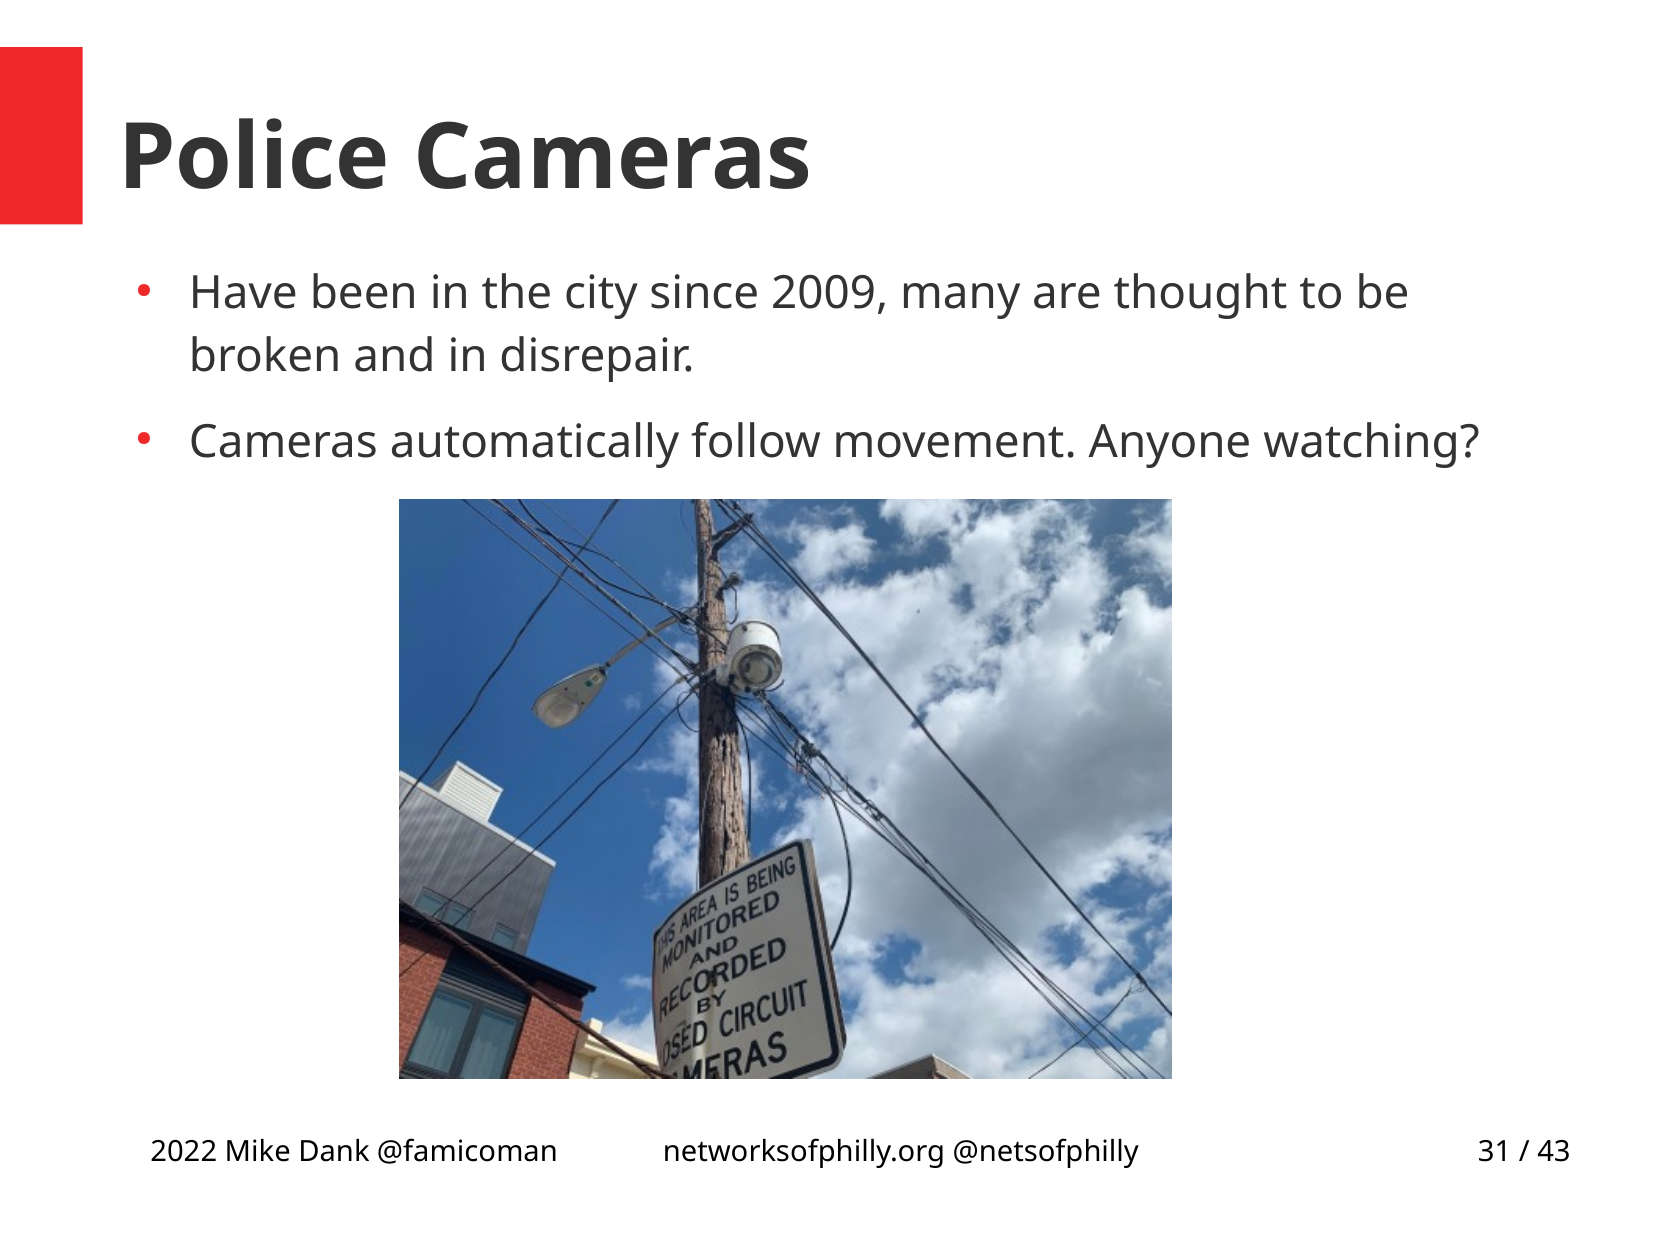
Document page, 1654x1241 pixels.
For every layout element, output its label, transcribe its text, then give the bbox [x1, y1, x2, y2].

picture [399, 499, 1172, 1079]
title Police Cameras [118, 49, 1571, 257]
list Have been in the city since 2009, many are thought to be broken and in disrepair. Cameras automatically follow movement. Anyone watching? [118, 259, 1536, 980]
